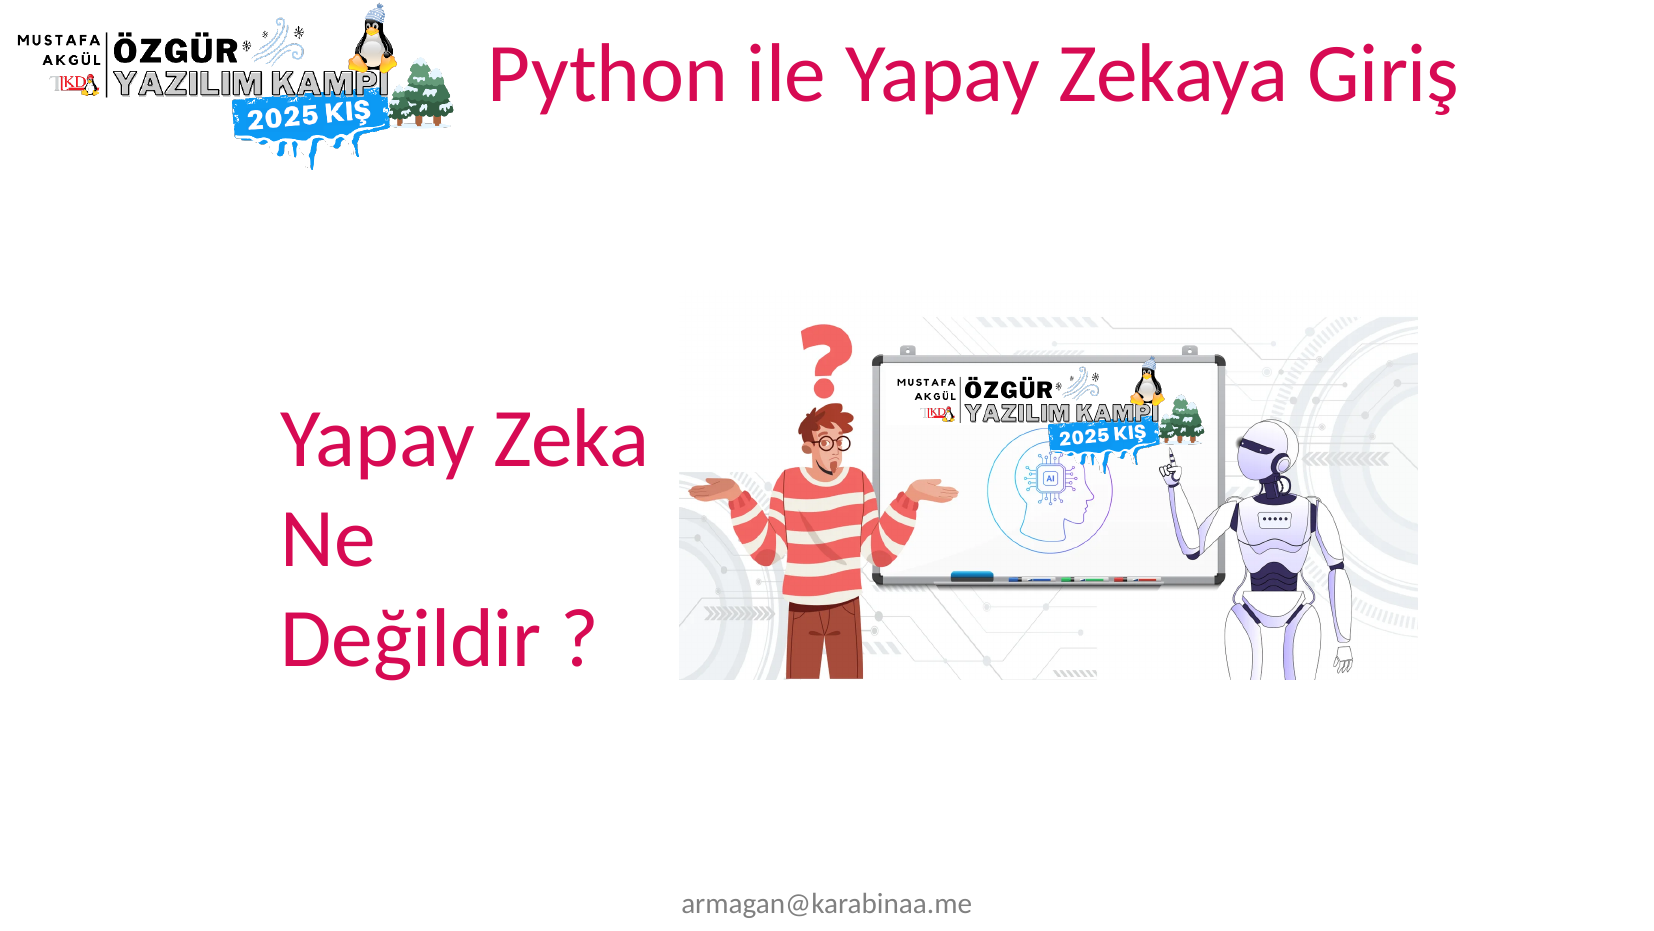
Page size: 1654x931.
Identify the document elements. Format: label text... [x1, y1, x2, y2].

text_box Python ile Yapay Zekaya Giriş [472, 10, 1654, 126]
picture [679, 290, 1418, 680]
picture [0, 0, 463, 177]
text_box armagan@karabinaa.me [0, 877, 1654, 928]
text_box Yapay Zeka Ne Değildir ? [265, 375, 709, 691]
